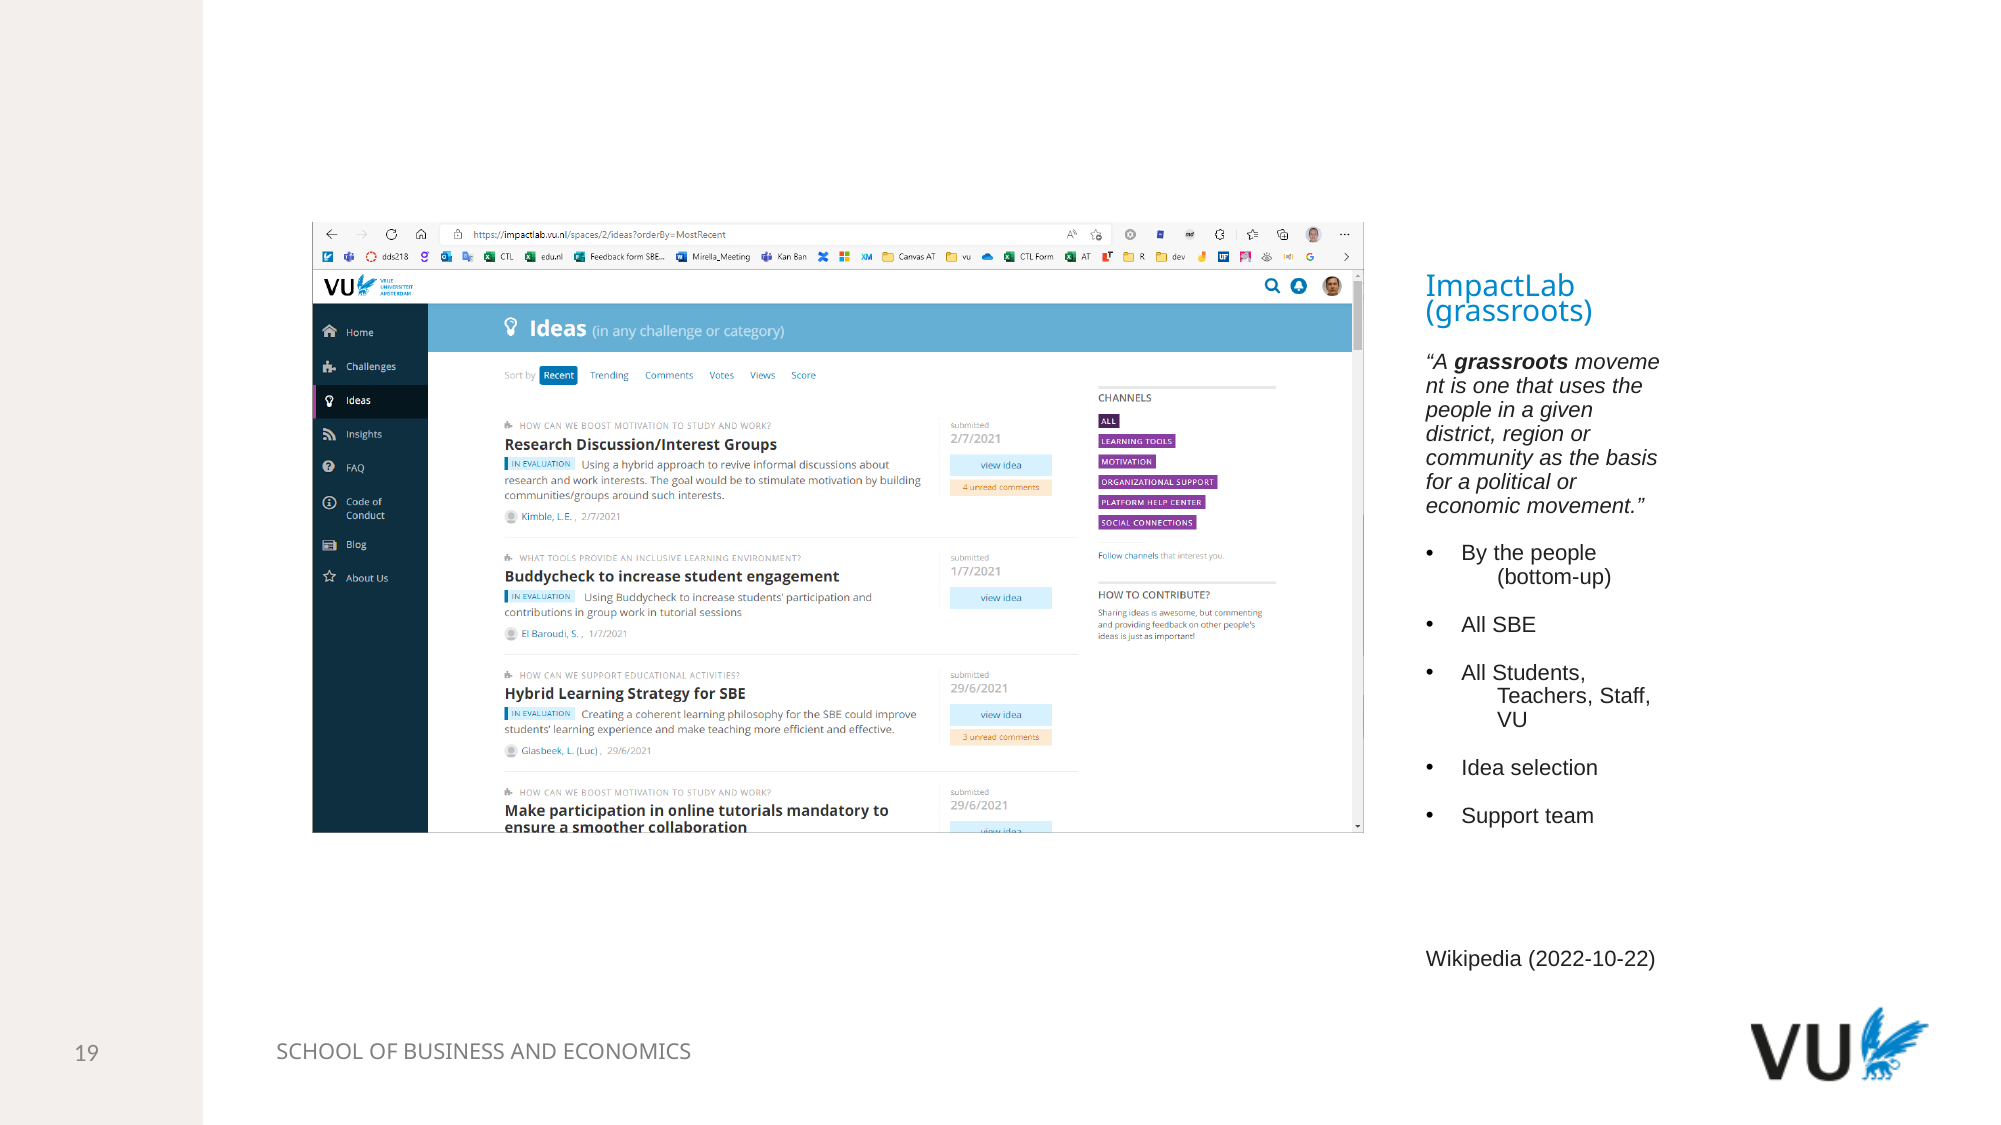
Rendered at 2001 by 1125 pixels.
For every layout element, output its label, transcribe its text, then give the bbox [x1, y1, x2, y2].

picture [312, 222, 1364, 833]
text_box SCHOOL OF BUSINESS AND ECONOMICS [276, 977, 1413, 1125]
text_box [73, 977, 203, 1125]
list ImpactLab (grassroots) “A grassroots movement is one that uses the people in a given district, region or community as the basis for a political or economic movement.” By the people (bottom-up) All SBE All Students, Teachers, Staff, VU Idea selection Support team Wikipedia (2022-10-22) [1425, 276, 1927, 978]
